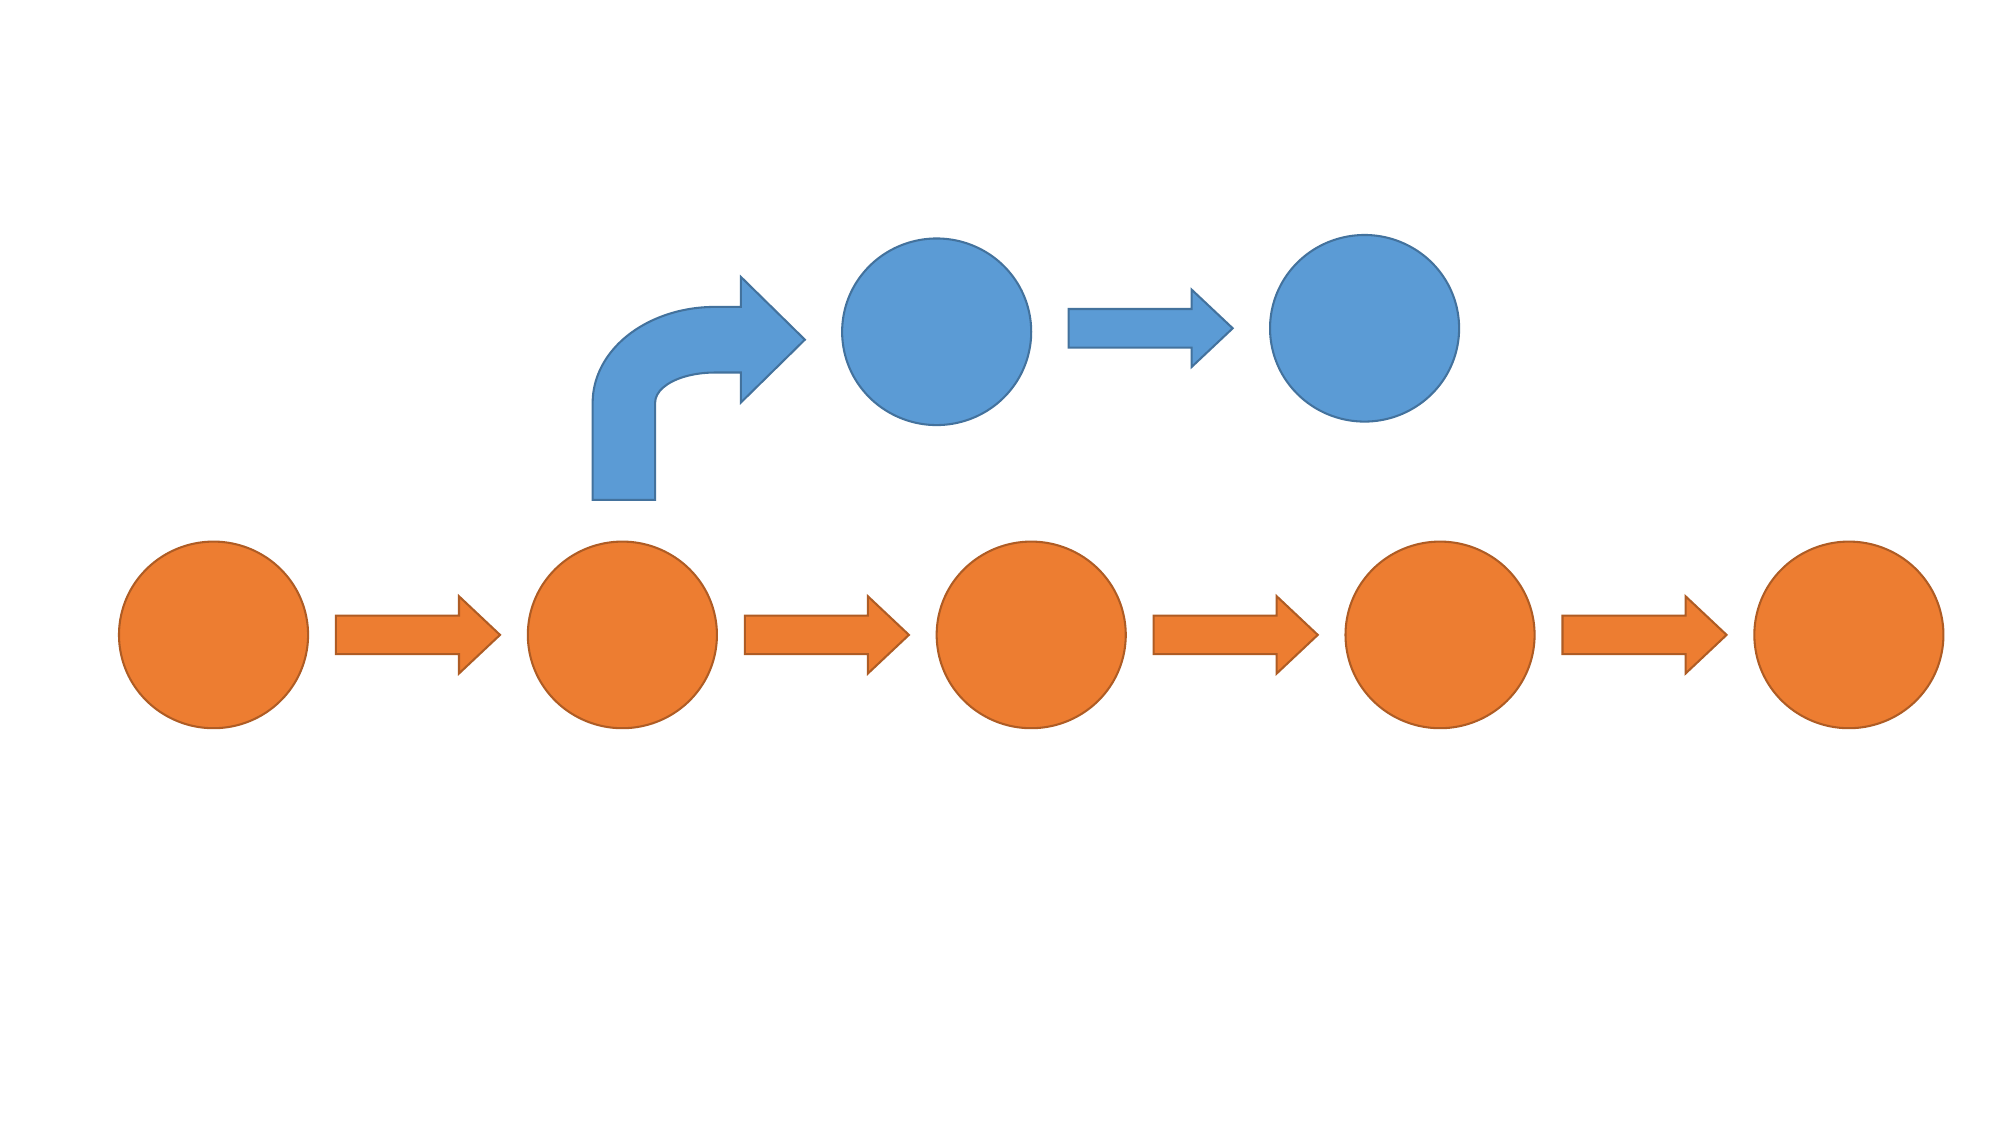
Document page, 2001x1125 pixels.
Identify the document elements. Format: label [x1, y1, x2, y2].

text_box [1754, 541, 1944, 729]
text_box [1270, 234, 1460, 422]
text_box [1562, 596, 1727, 674]
text_box [1345, 541, 1535, 729]
text_box [936, 541, 1126, 729]
text_box [744, 596, 909, 674]
text_box [118, 541, 309, 729]
text_box [335, 596, 501, 674]
text_box [1068, 289, 1233, 367]
text_box [1153, 596, 1318, 674]
text_box [592, 276, 805, 500]
text_box [842, 238, 1032, 426]
text_box [527, 541, 717, 729]
